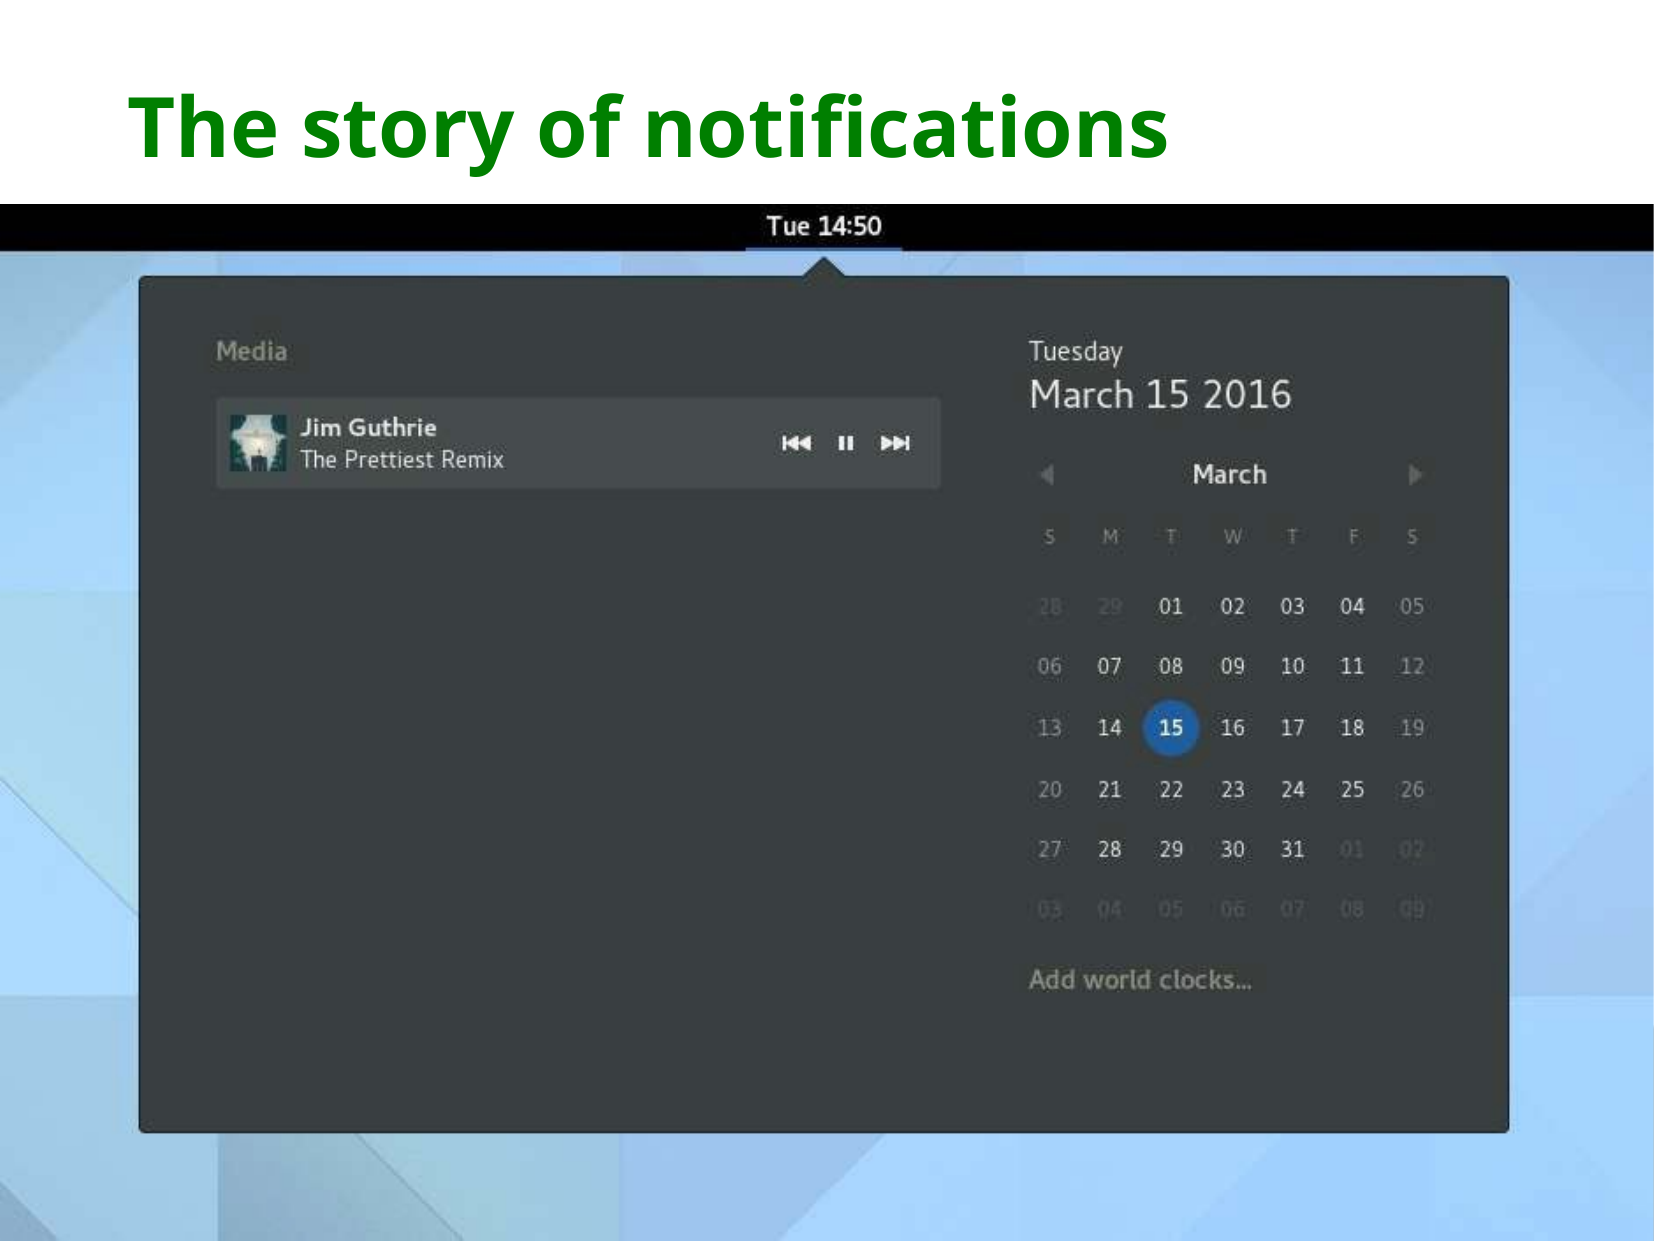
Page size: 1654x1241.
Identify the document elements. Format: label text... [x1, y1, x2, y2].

text_box [0, 205, 1654, 1240]
title The story of notifications [125, 74, 1529, 175]
picture [0, 0, 1654, 205]
